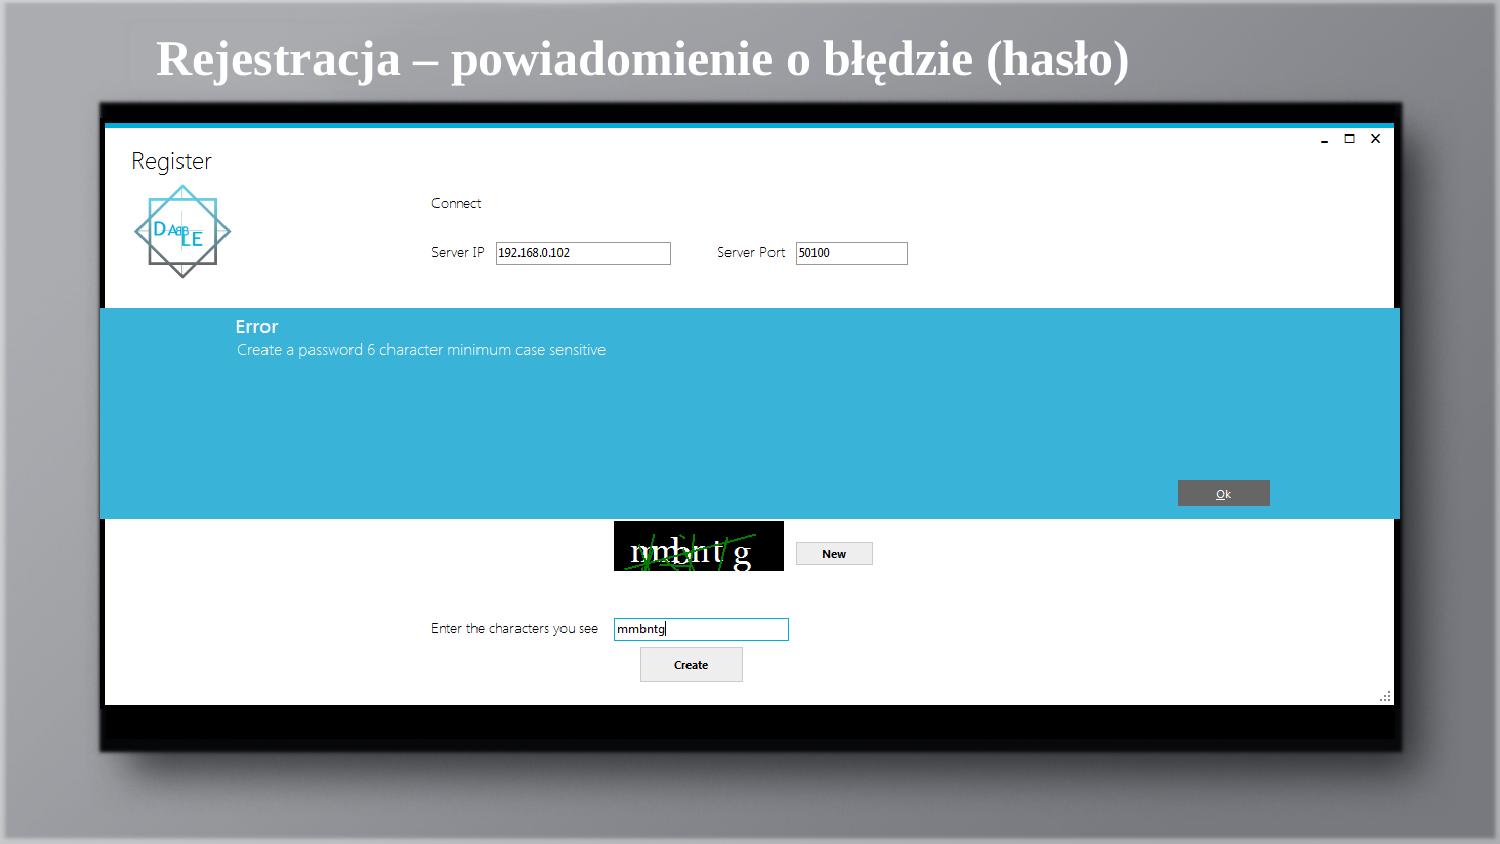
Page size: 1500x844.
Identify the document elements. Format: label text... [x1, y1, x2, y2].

text_box Rejestracja – powiadomienie o błędzie (hasło) [141, 23, 1382, 118]
picture [0, 0, 1500, 844]
